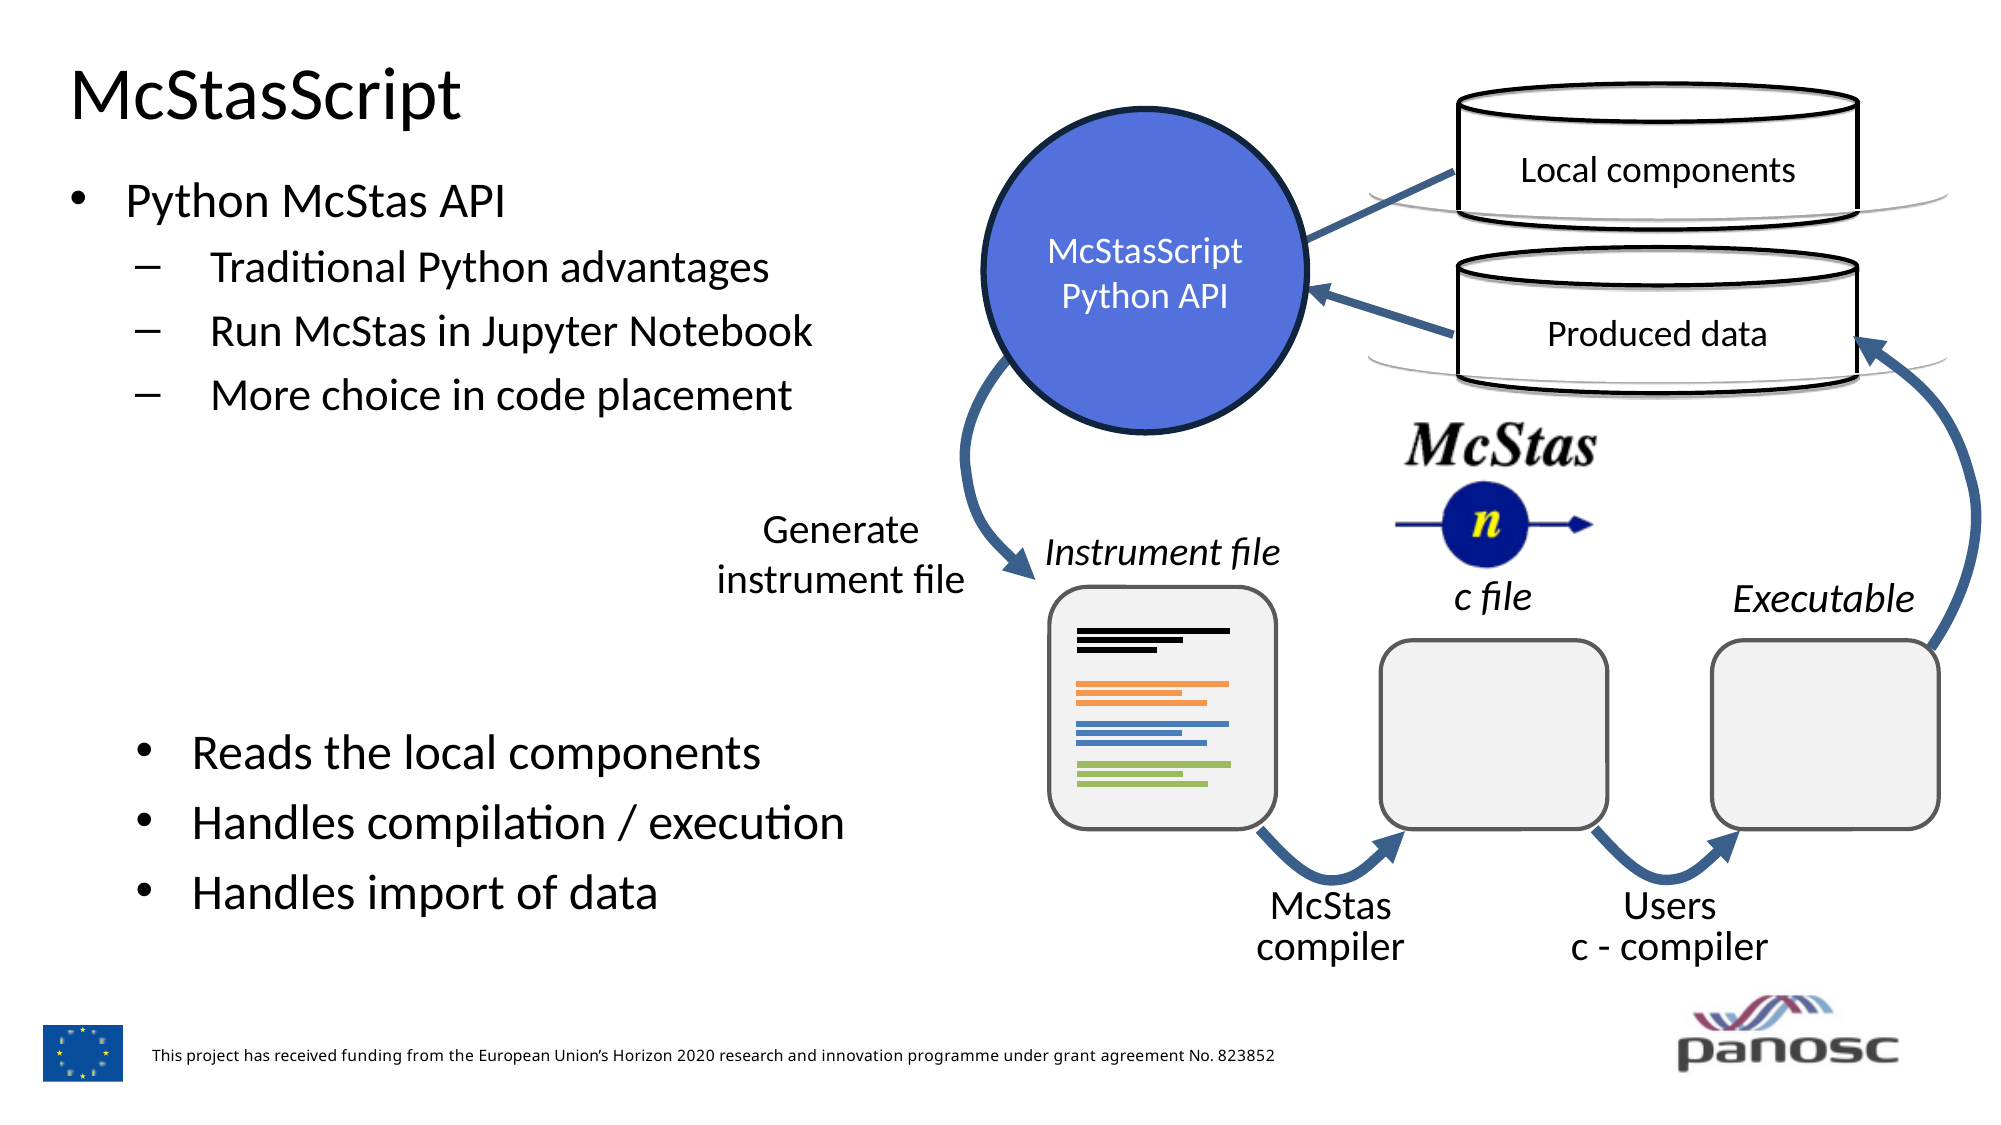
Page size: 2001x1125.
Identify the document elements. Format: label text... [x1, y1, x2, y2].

text_box [1859, 334, 1949, 369]
text_box [1397, 168, 1950, 219]
text_box [1712, 640, 1939, 830]
text_box McStasScript [54, 37, 938, 143]
text_box McStas compiler [1230, 880, 1432, 999]
text_box Python McStas API Traditional Python advantages Run McStas in Jupyter Notebook More choice in code placement [54, 159, 966, 238]
text_box Executable [1688, 573, 1960, 633]
text_box McStasScript Python API [983, 108, 1308, 433]
text_box Produced data [1482, 301, 1833, 361]
text_box Reads the local components Handles compilation / execution Handles import of data [120, 712, 1032, 791]
picture [1, 947, 1999, 1125]
text_box Executable [1948, 609, 1960, 633]
text_box Generate instrument file [666, 494, 1016, 613]
picture [1369, 421, 1624, 571]
text_box [1368, 332, 1892, 383]
text_box Instrument file [1027, 528, 1298, 588]
text_box Local components [1483, 138, 1834, 198]
text_box [1049, 588, 1277, 830]
text_box c file [1358, 571, 1629, 631]
text_box [1380, 640, 1608, 830]
text_box [1369, 172, 1441, 200]
text_box Users c - compiler [1538, 880, 1802, 999]
